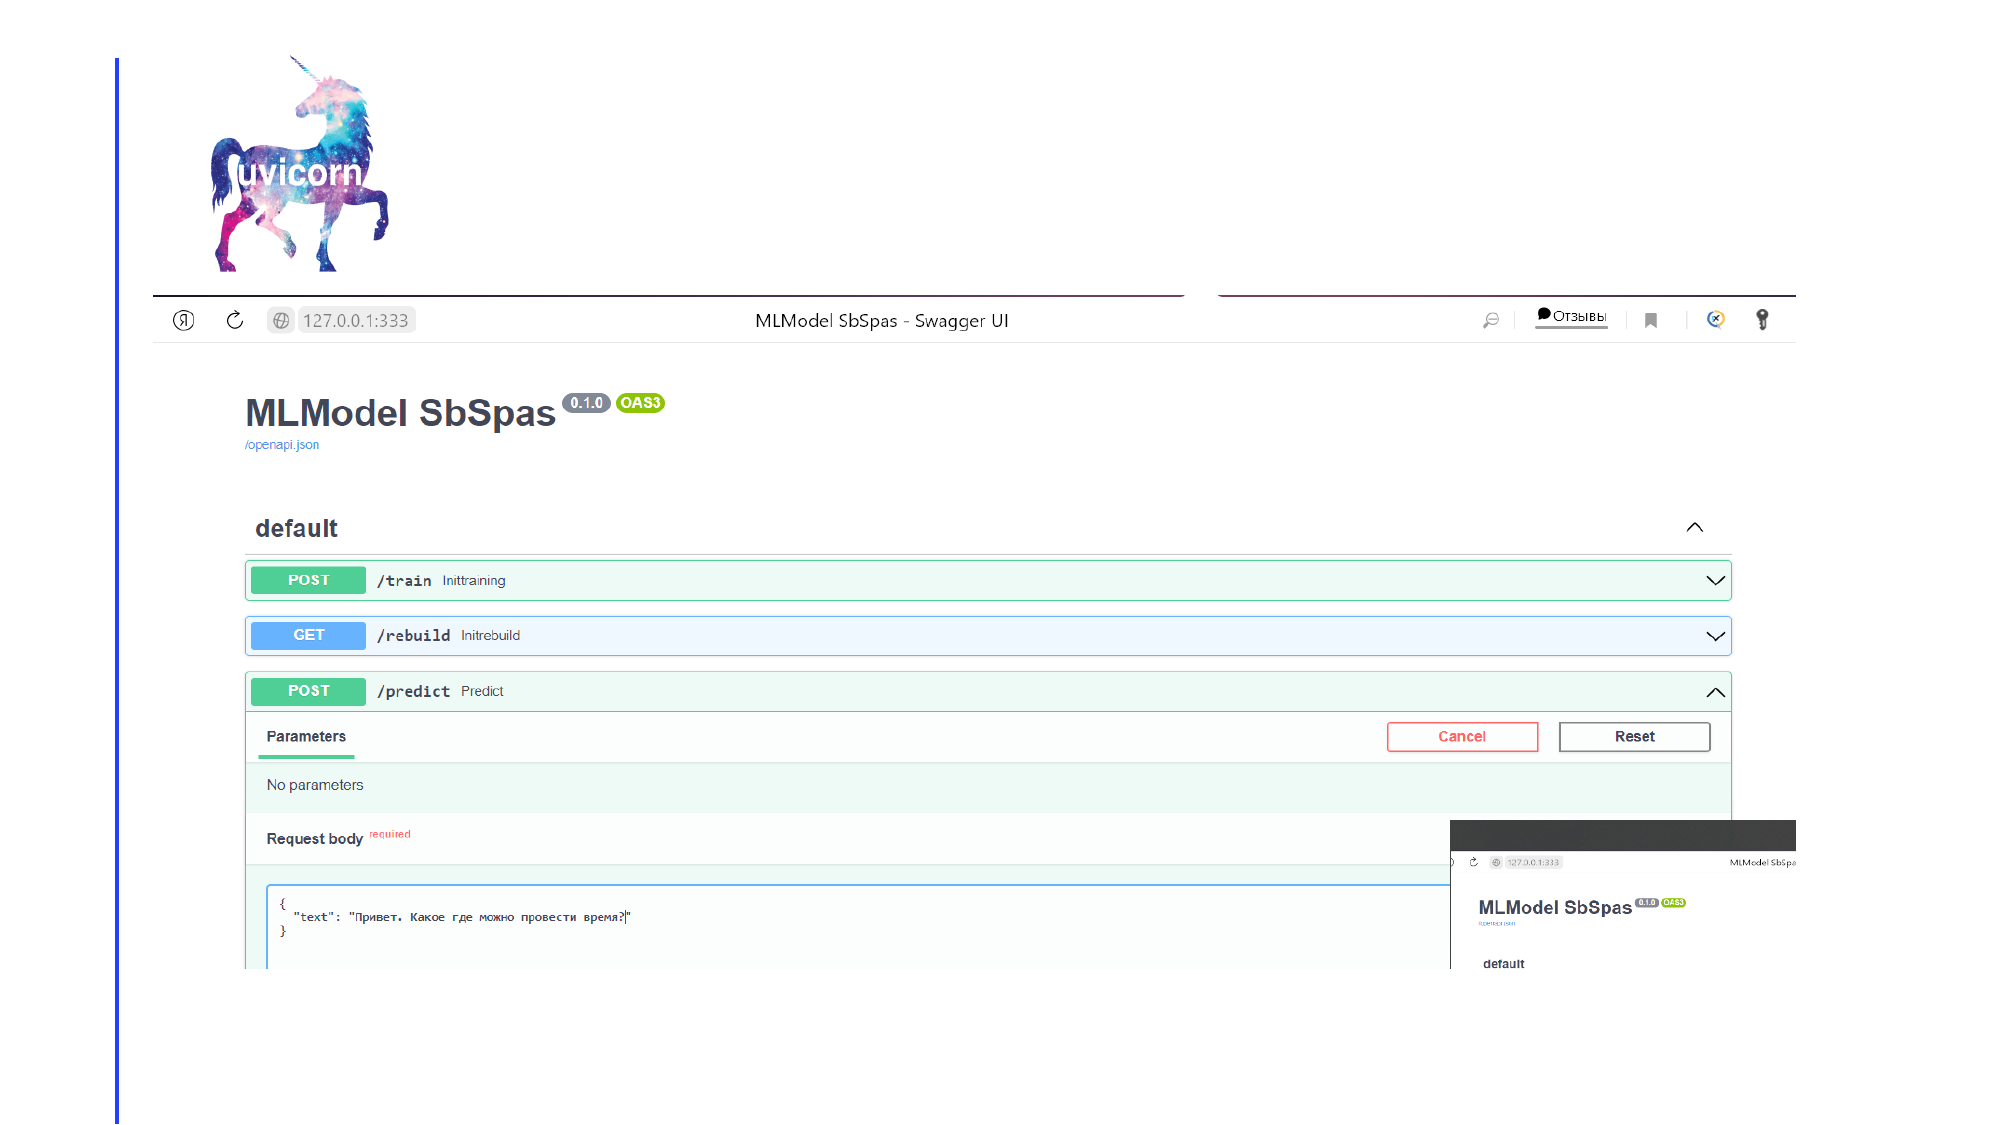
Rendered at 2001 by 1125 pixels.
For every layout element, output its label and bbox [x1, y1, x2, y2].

picture [146, 35, 438, 284]
picture [153, 295, 1796, 969]
